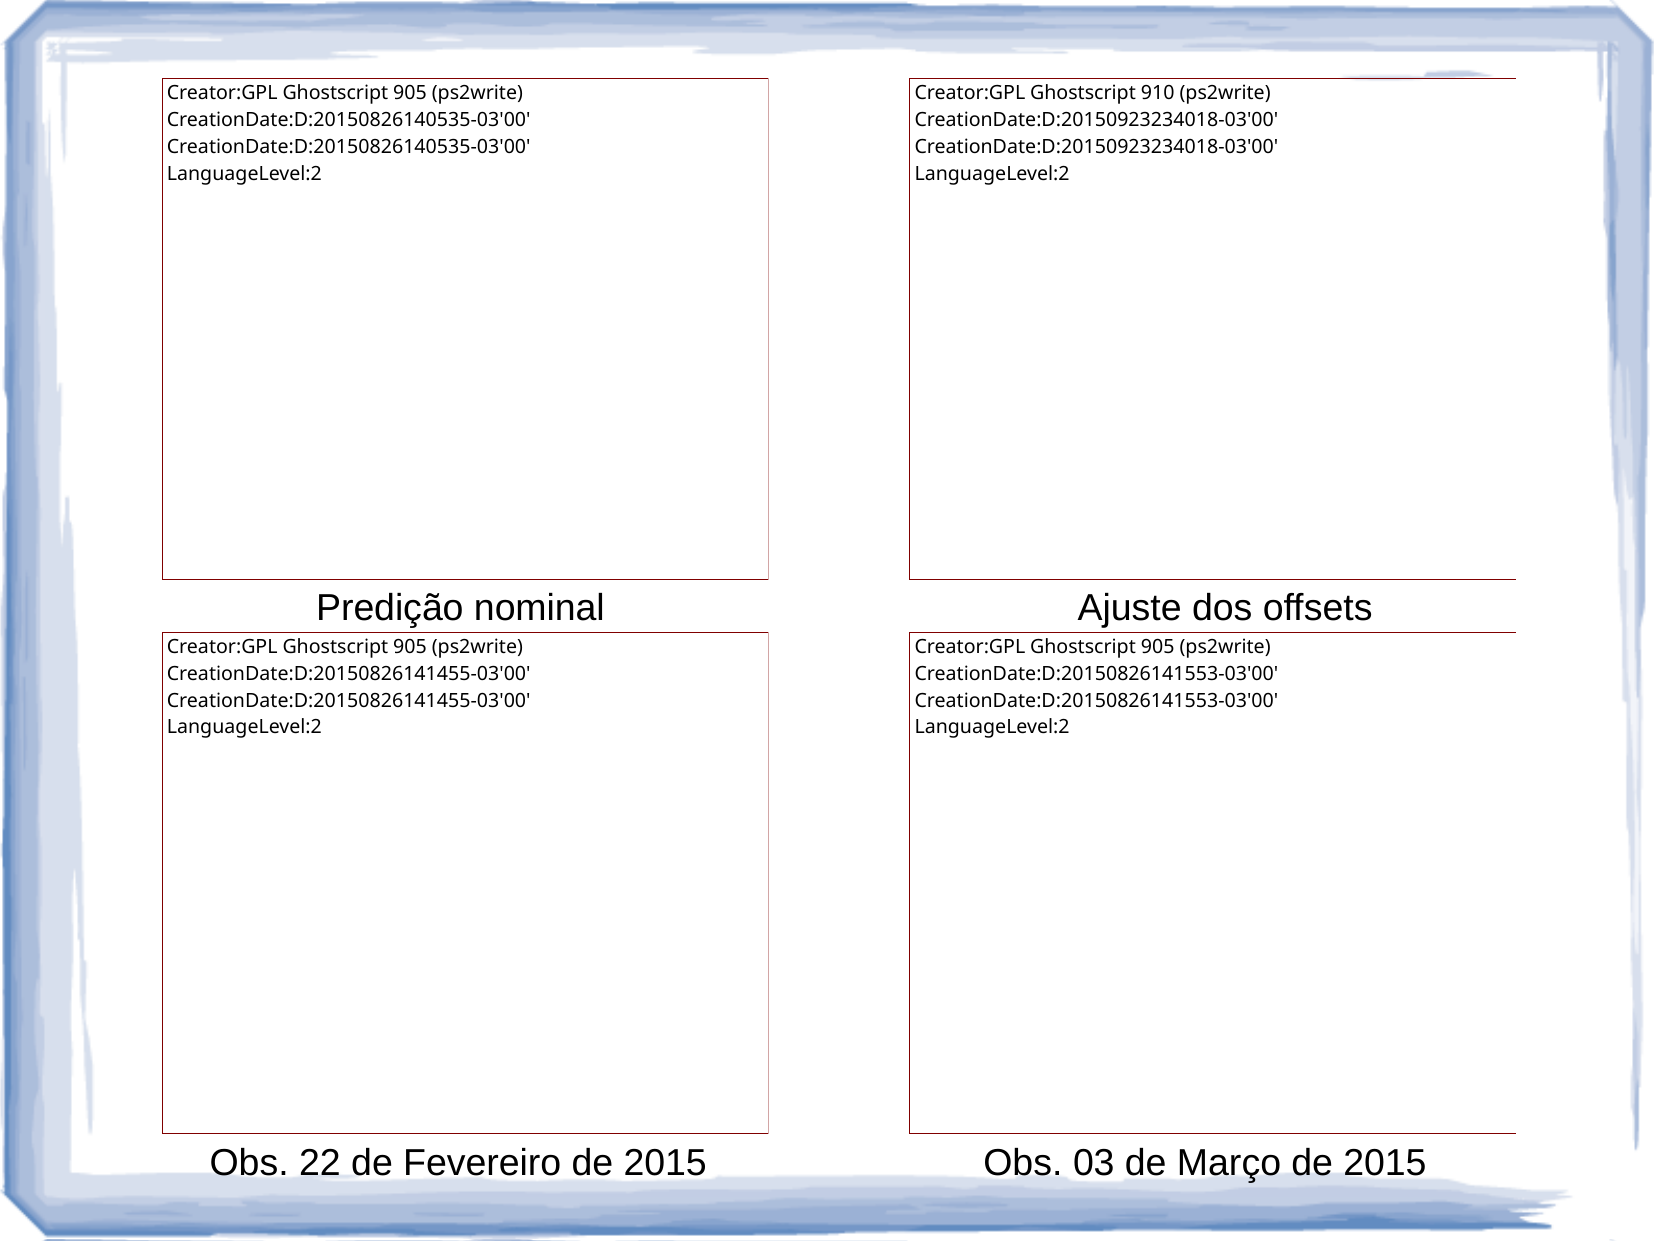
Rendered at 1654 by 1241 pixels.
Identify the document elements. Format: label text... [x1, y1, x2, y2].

text_box Obs. 03 de Março de 2015 [968, 1133, 1442, 1191]
text_box Predição nominal [301, 578, 620, 636]
text_box Ajuste dos offsets [1062, 578, 1388, 636]
picture [0, 0, 1654, 1241]
text_box Obs. 22 de Fevereiro de 2015 [194, 1133, 722, 1191]
